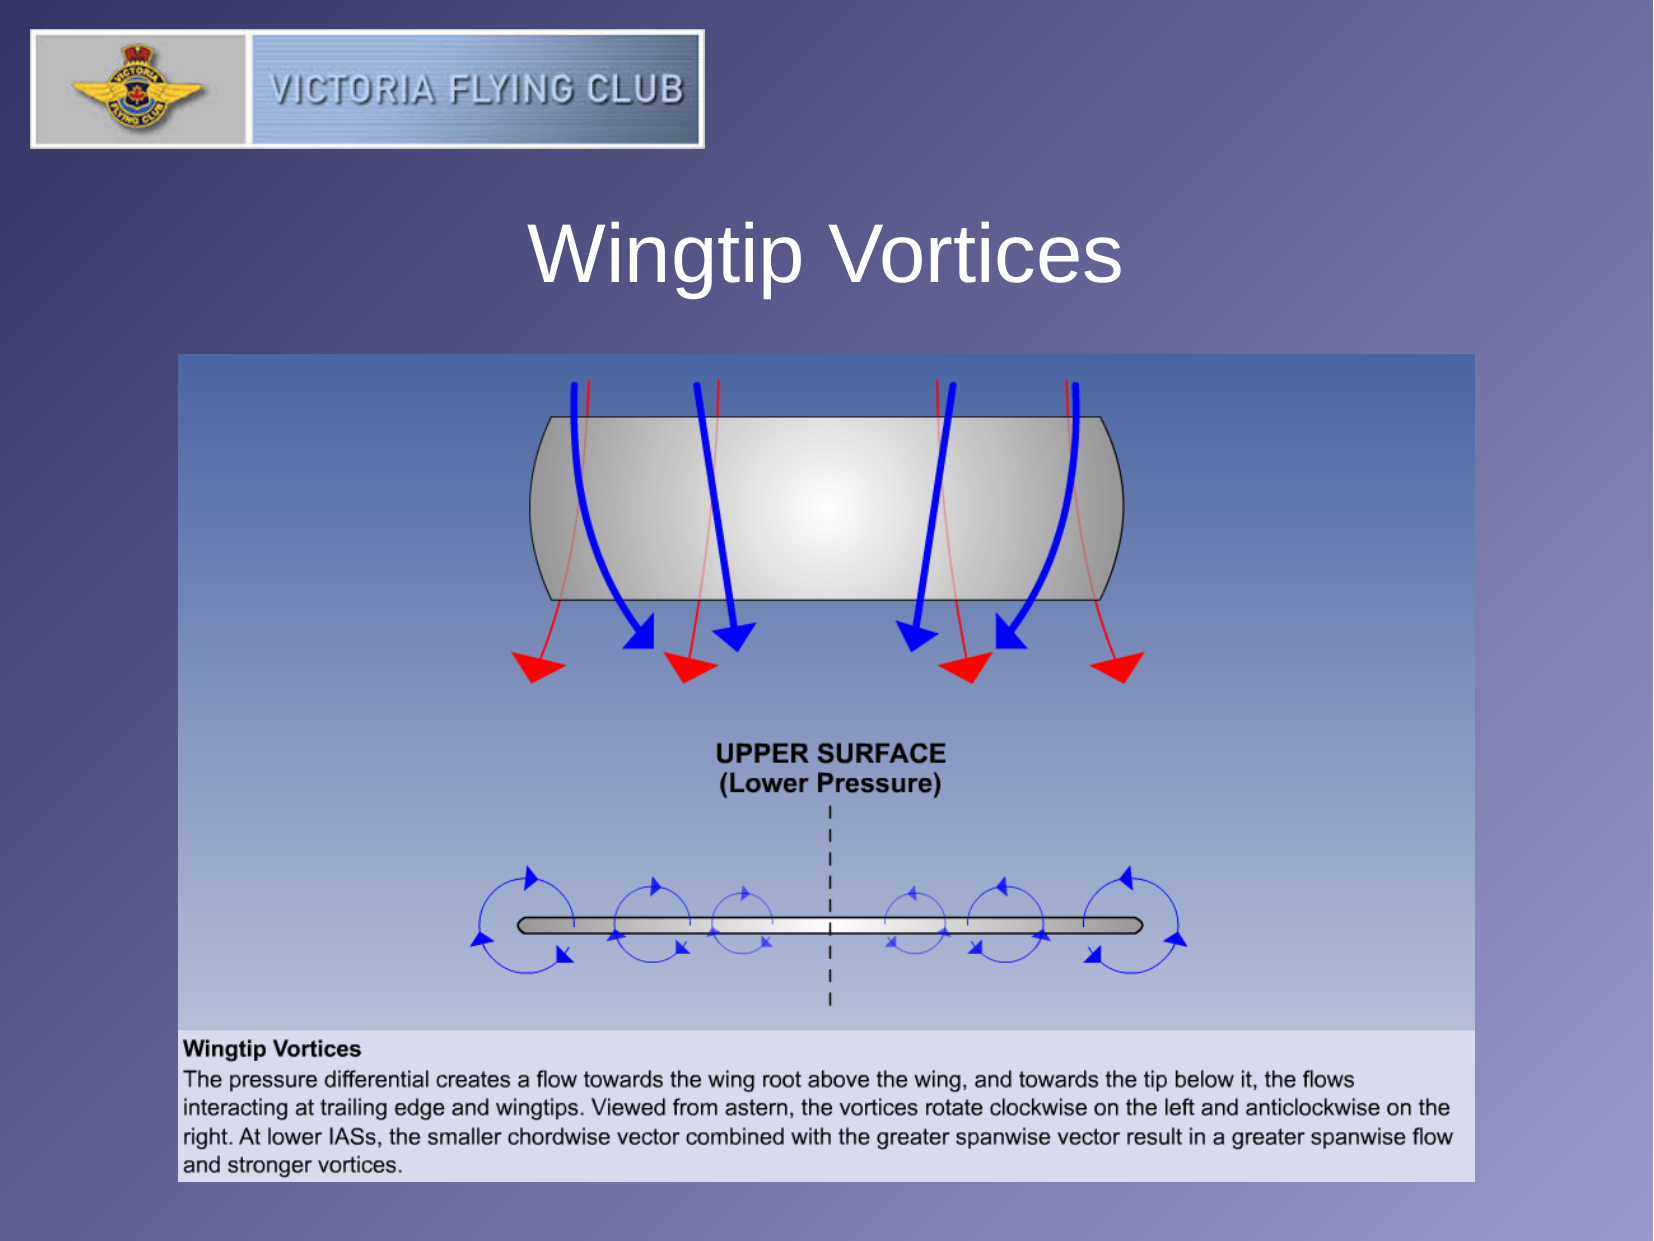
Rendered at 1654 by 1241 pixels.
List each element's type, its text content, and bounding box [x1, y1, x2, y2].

picture [30, 29, 705, 149]
title Wingtip Vortices [82, 150, 1571, 358]
picture [178, 354, 1475, 1182]
